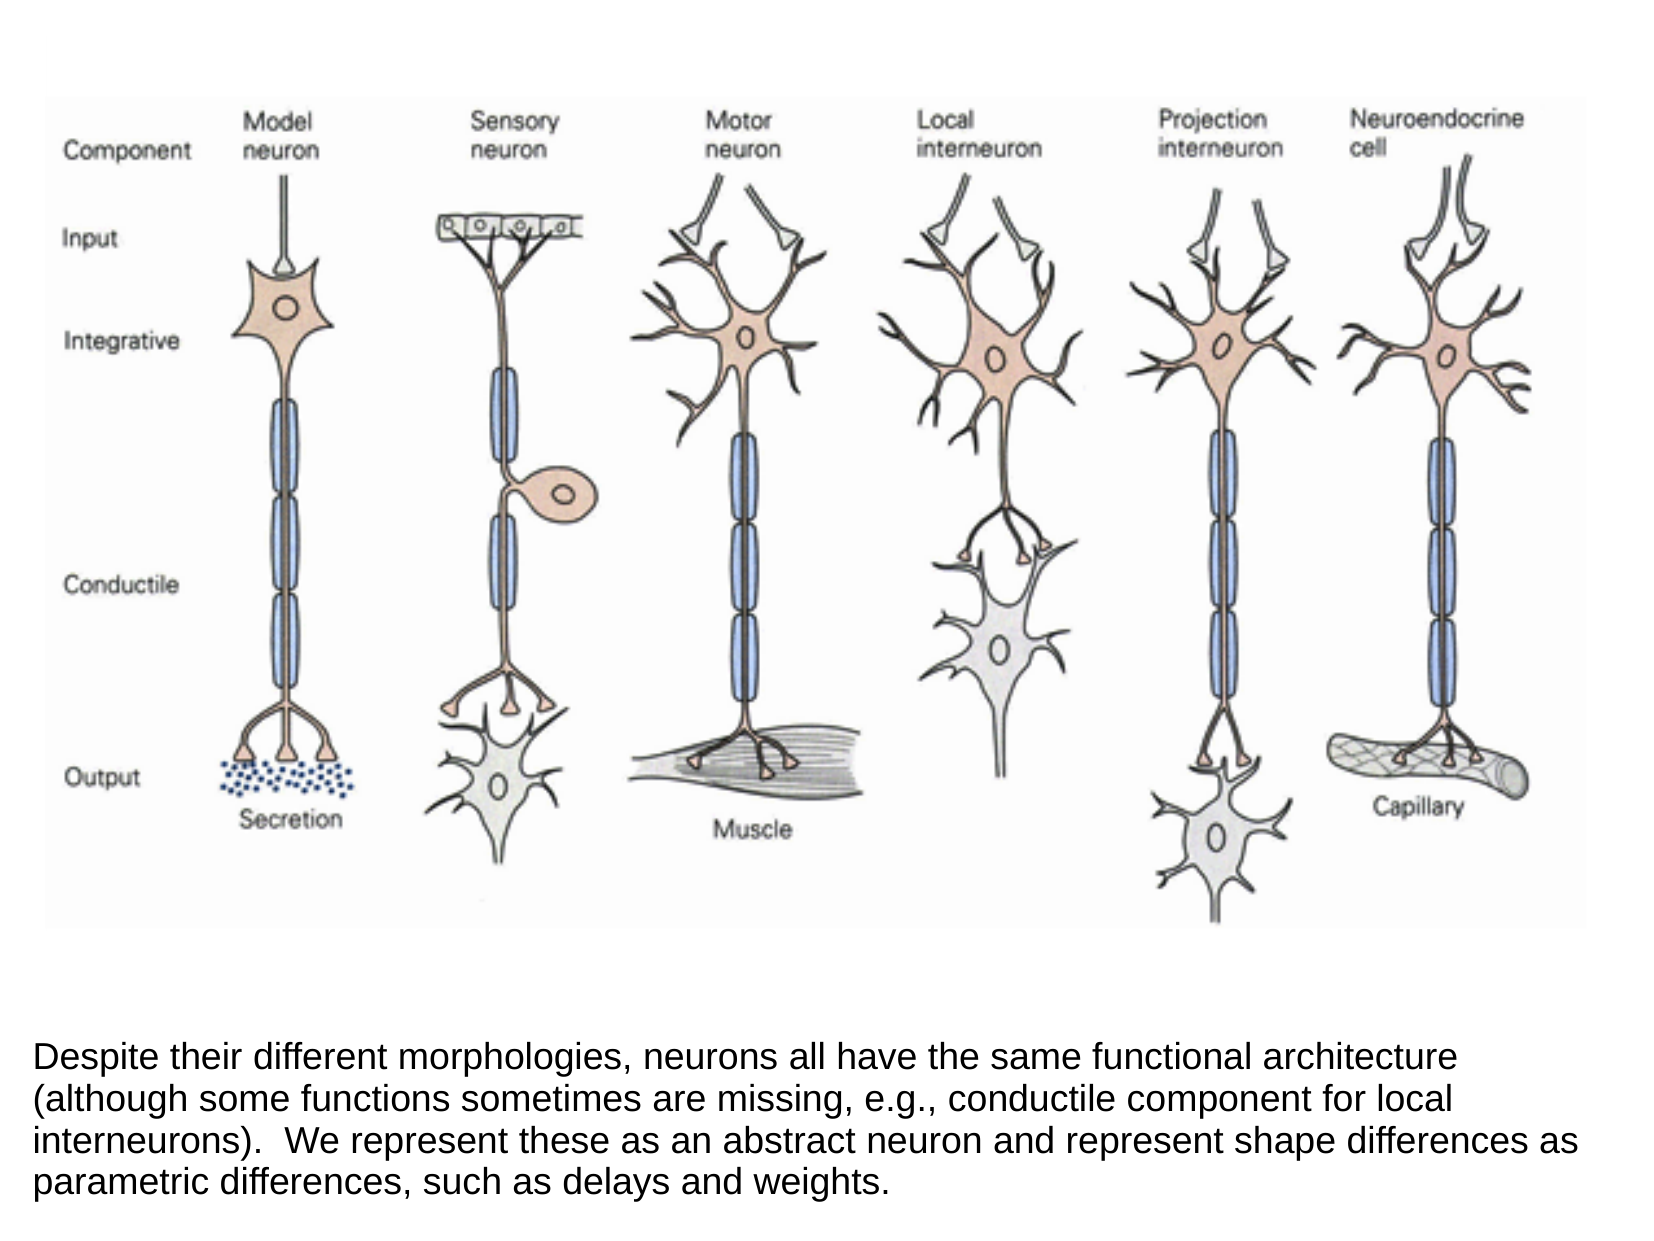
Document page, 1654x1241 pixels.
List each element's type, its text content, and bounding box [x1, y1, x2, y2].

text_box Despite their different morphologies, neurons all have the same functional architecture (although some functions sometimes are missing, e.g., conductile component for local interneurons). We represent these as an abstract neuron and represent shape differences as parametric differences, such as delays and weights. [18, 1027, 1621, 1211]
picture [45, 36, 1589, 931]
